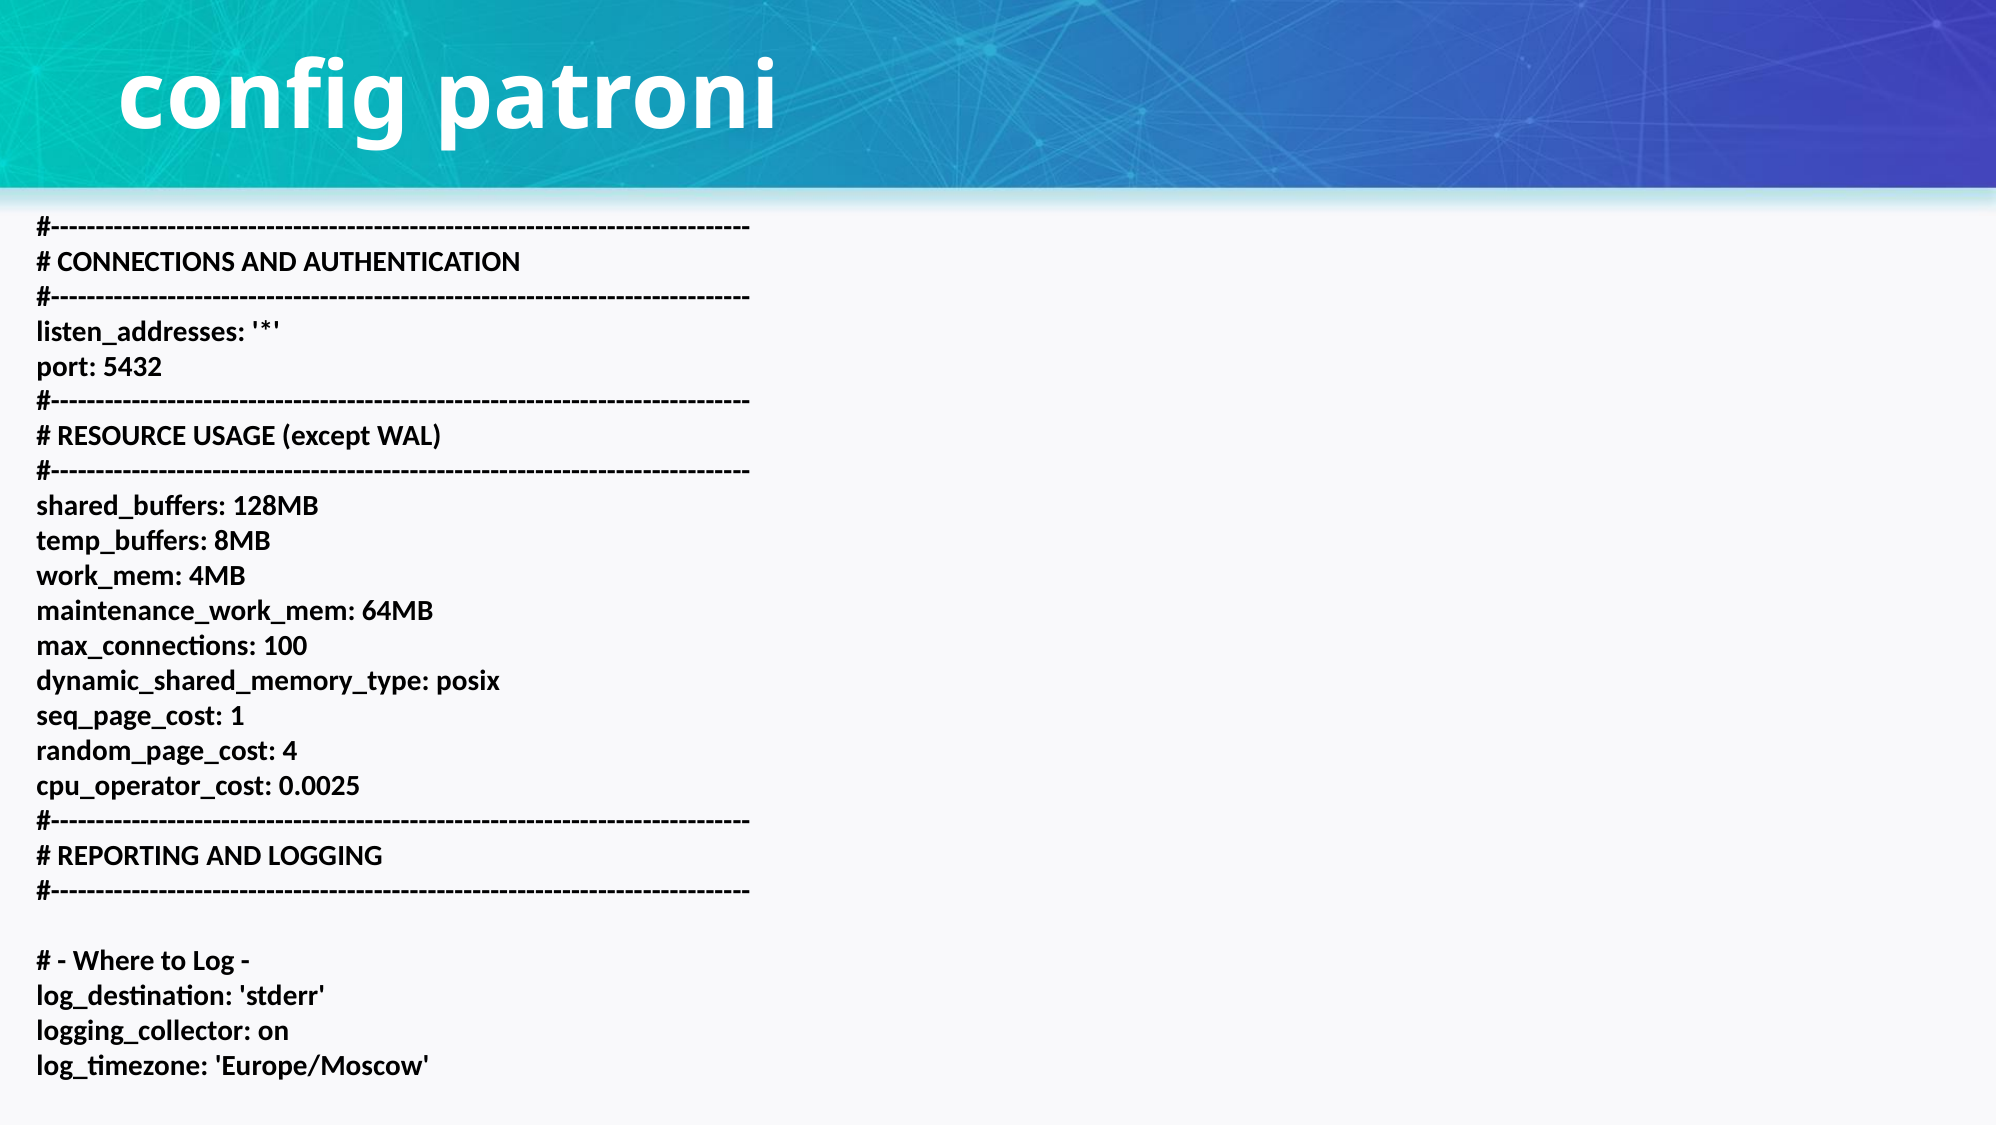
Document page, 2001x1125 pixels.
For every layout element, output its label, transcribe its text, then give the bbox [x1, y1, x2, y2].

text_box config patroni [455, 87, 475, 118]
text_box #------------------------------------------------------------------------------ # CONNECTIONS AND AUTHENTICATION #------------------------------------------------------------------------------ listen_addresses: '*' port: 5432 #------------------------------------------------------------------------------ # RESOURCE USAGE (except WAL) #------------------------------------------------------------------------------ shared_buffers: 128MB temp_buffers: 8MB work_mem: 4MB maintenance_work_mem: 64MB max_connections: 100 dynamic_shared_memory_type: posix seq_page_cost: 1 random_page_cost: 4 cpu_operator_cost: 0.0025 #------------------------------------------------------------------------------ # REPORTING AND LOGGING #------------------------------------------------------------------------------ # - Where to Log - log_destination: 'stderr' logging_collector: on log_timezone: 'Europe/Moscow' [0, 191, 1996, 1125]
text_box config patroni [117, 57, 1882, 140]
text_box config patroni [368, 87, 389, 118]
picture [0, 0, 1996, 191]
